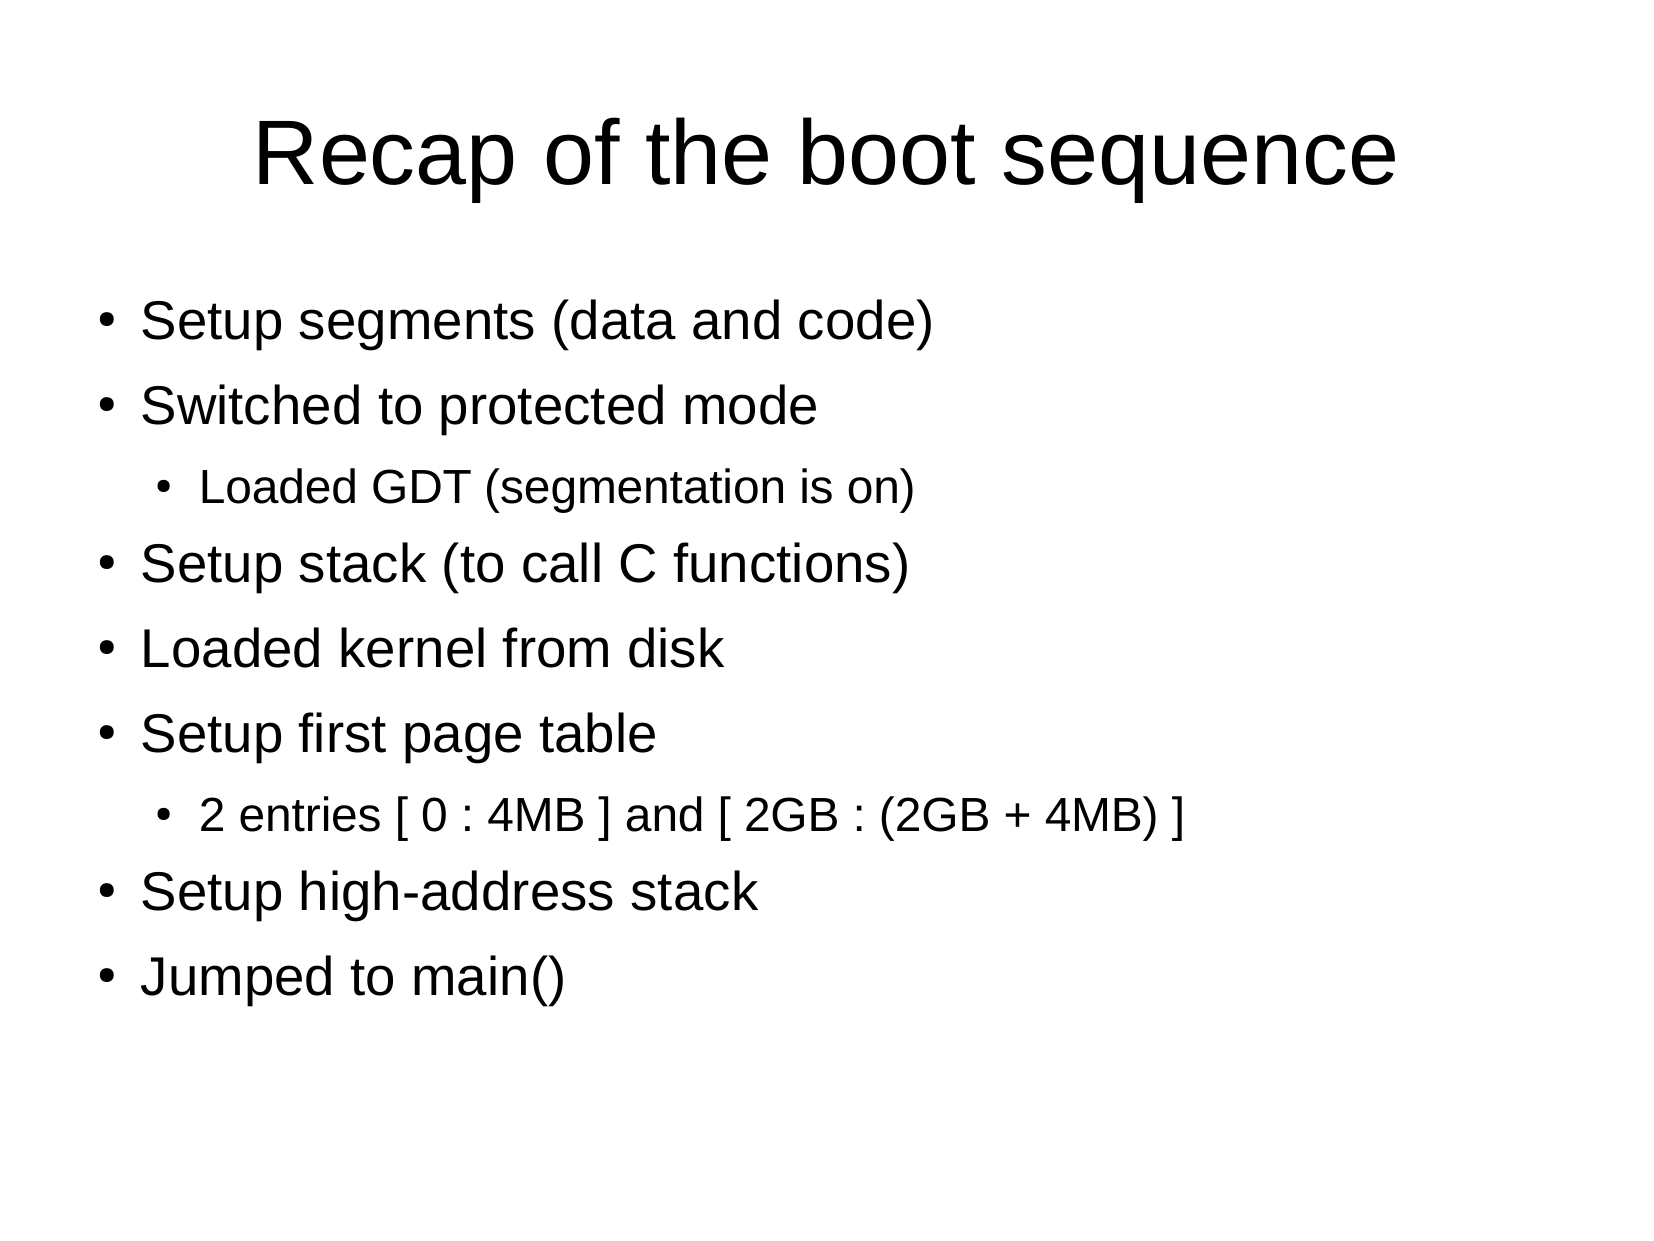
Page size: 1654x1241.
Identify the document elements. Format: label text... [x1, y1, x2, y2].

title Recap of the boot sequence [82, 49, 1571, 257]
list Setup segments (data and code) Switched to protected mode Loaded GDT (segmentation is on) Setup stack (to call C functions) Loaded kernel from disk Setup first page table 2 entries [ 0 : 4MB ] and [ 2GB : (2GB + 4MB) ] Setup high-address stack Jumped to main() [82, 290, 1571, 1010]
